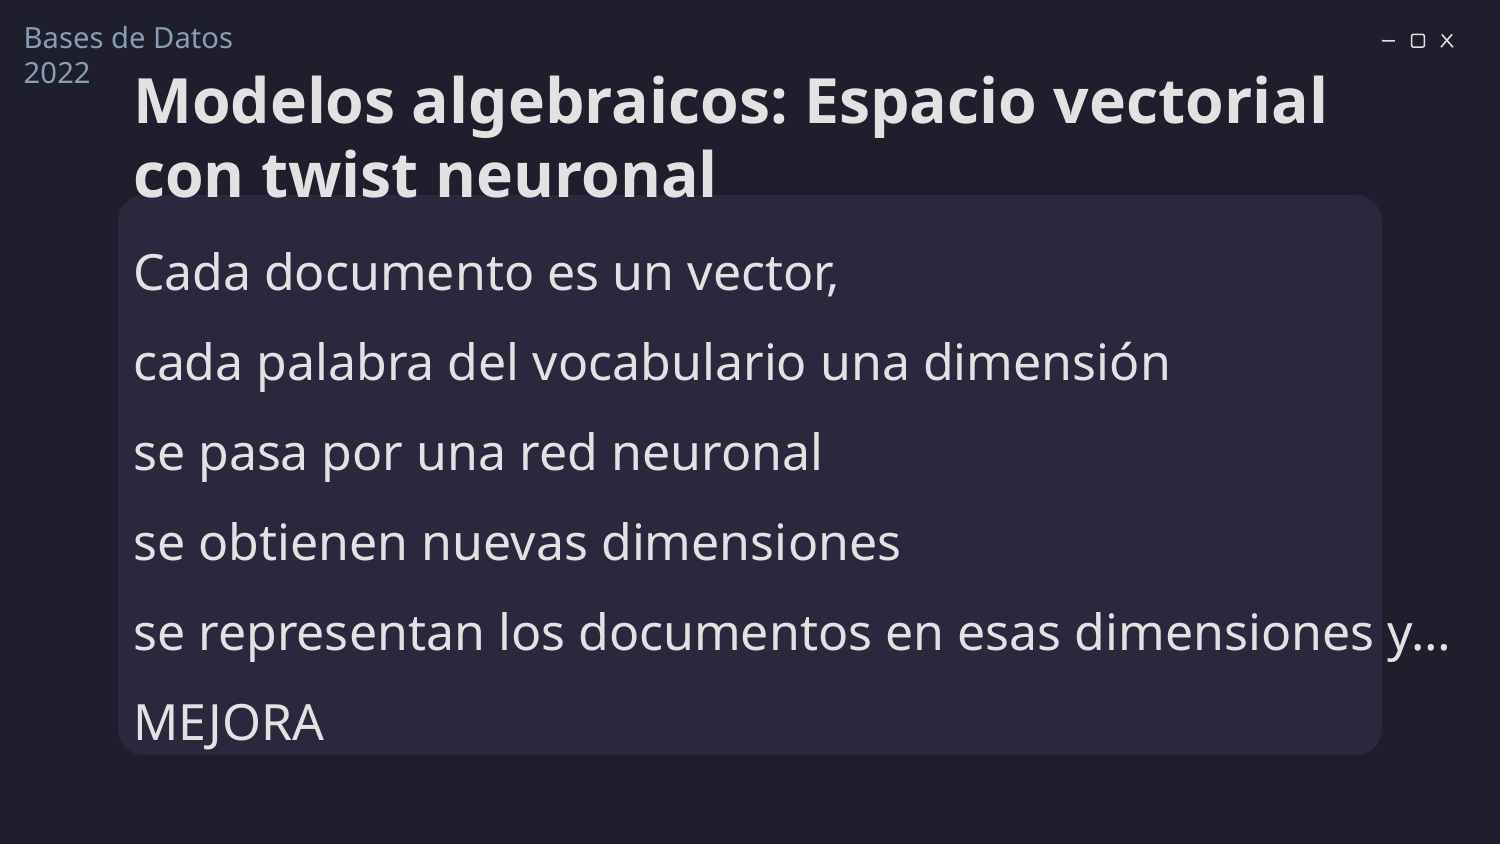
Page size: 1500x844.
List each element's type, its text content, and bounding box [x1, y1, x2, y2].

list Cada documento es un vector, cada palabra del vocabulario una dimensión se pasa por una red neuronal se obtienen nuevas dimensiones se representan los documentos en esas dimensiones y… MEJORA [118, 195, 1471, 750]
title Modelos algebraicos: Espacio vectorial con twist neuronal [118, 88, 1382, 183]
